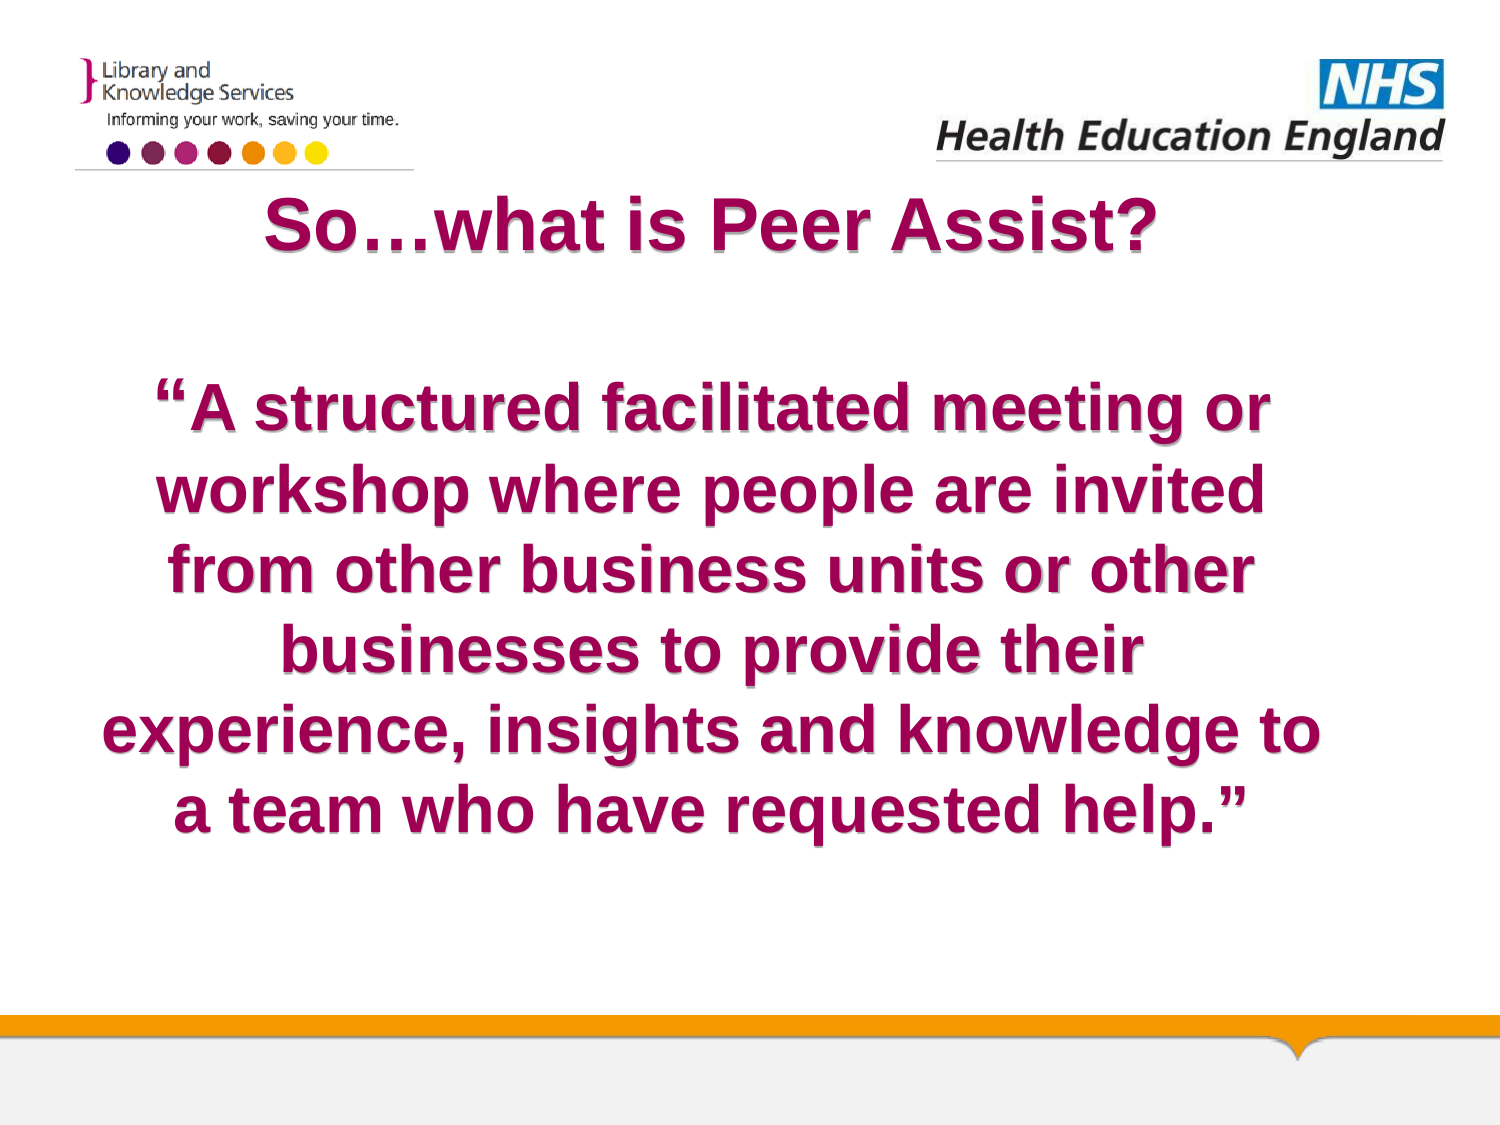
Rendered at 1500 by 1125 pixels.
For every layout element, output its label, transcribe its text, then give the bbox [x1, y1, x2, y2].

picture [75, 54, 416, 169]
title So…what is Peer Assist? “A structured facilitated meeting or workshop where people are invited from other business units or other businesses to provide their experience, insights and knowledge to a team who have requested help.” [75, 168, 1351, 280]
